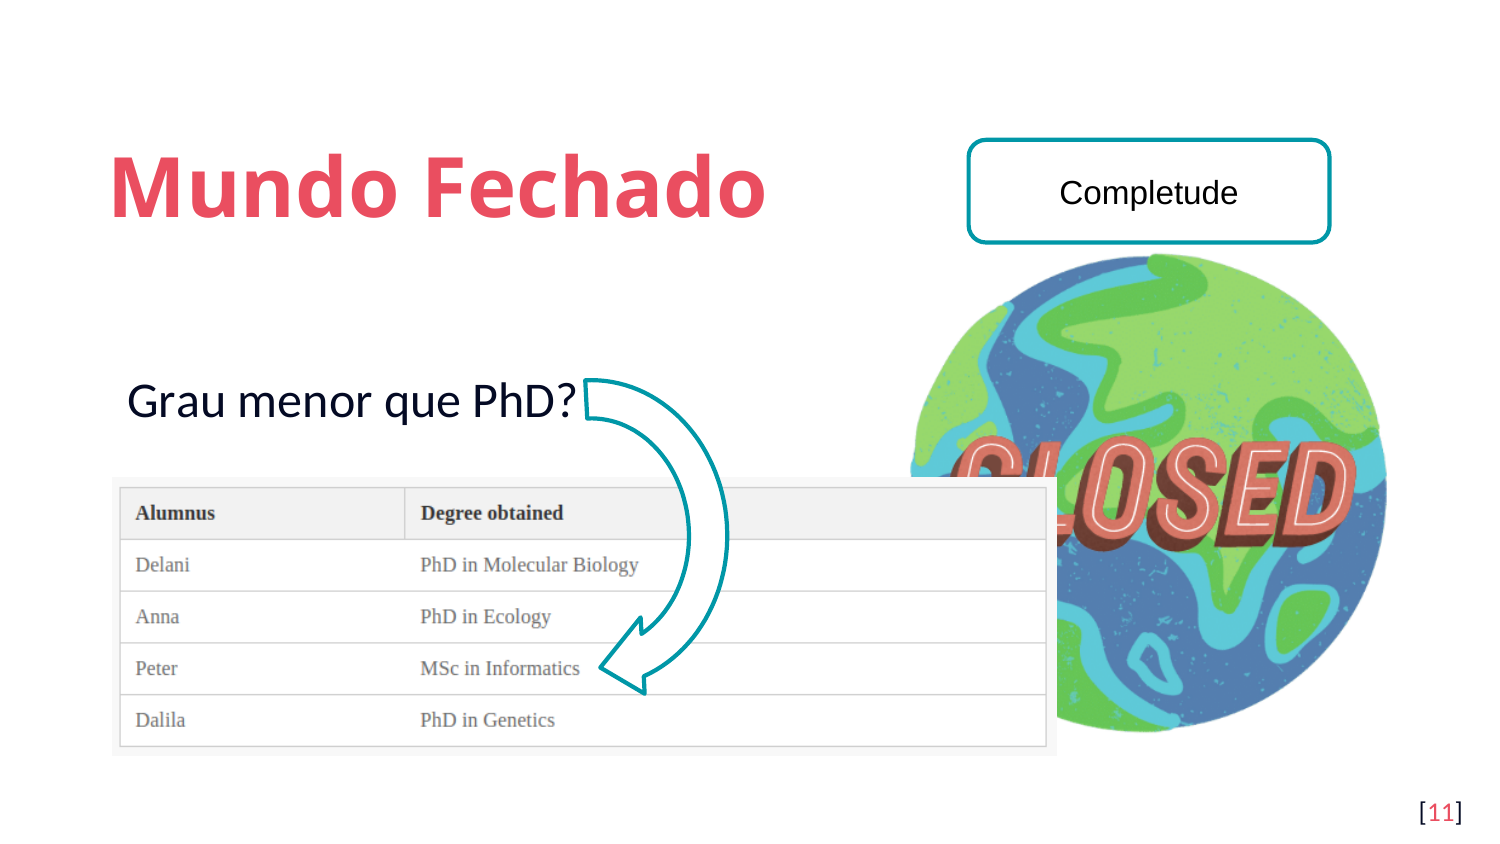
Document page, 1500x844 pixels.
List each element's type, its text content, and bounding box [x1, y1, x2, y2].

text_box Completude [968, 139, 1330, 243]
text_box Grau menor que PhD? [112, 283, 751, 502]
slide_number [11] [1403, 779, 1494, 844]
picture [112, 242, 1405, 756]
text_box Mundo Fechado [92, 104, 1408, 243]
text_box [585, 380, 728, 694]
